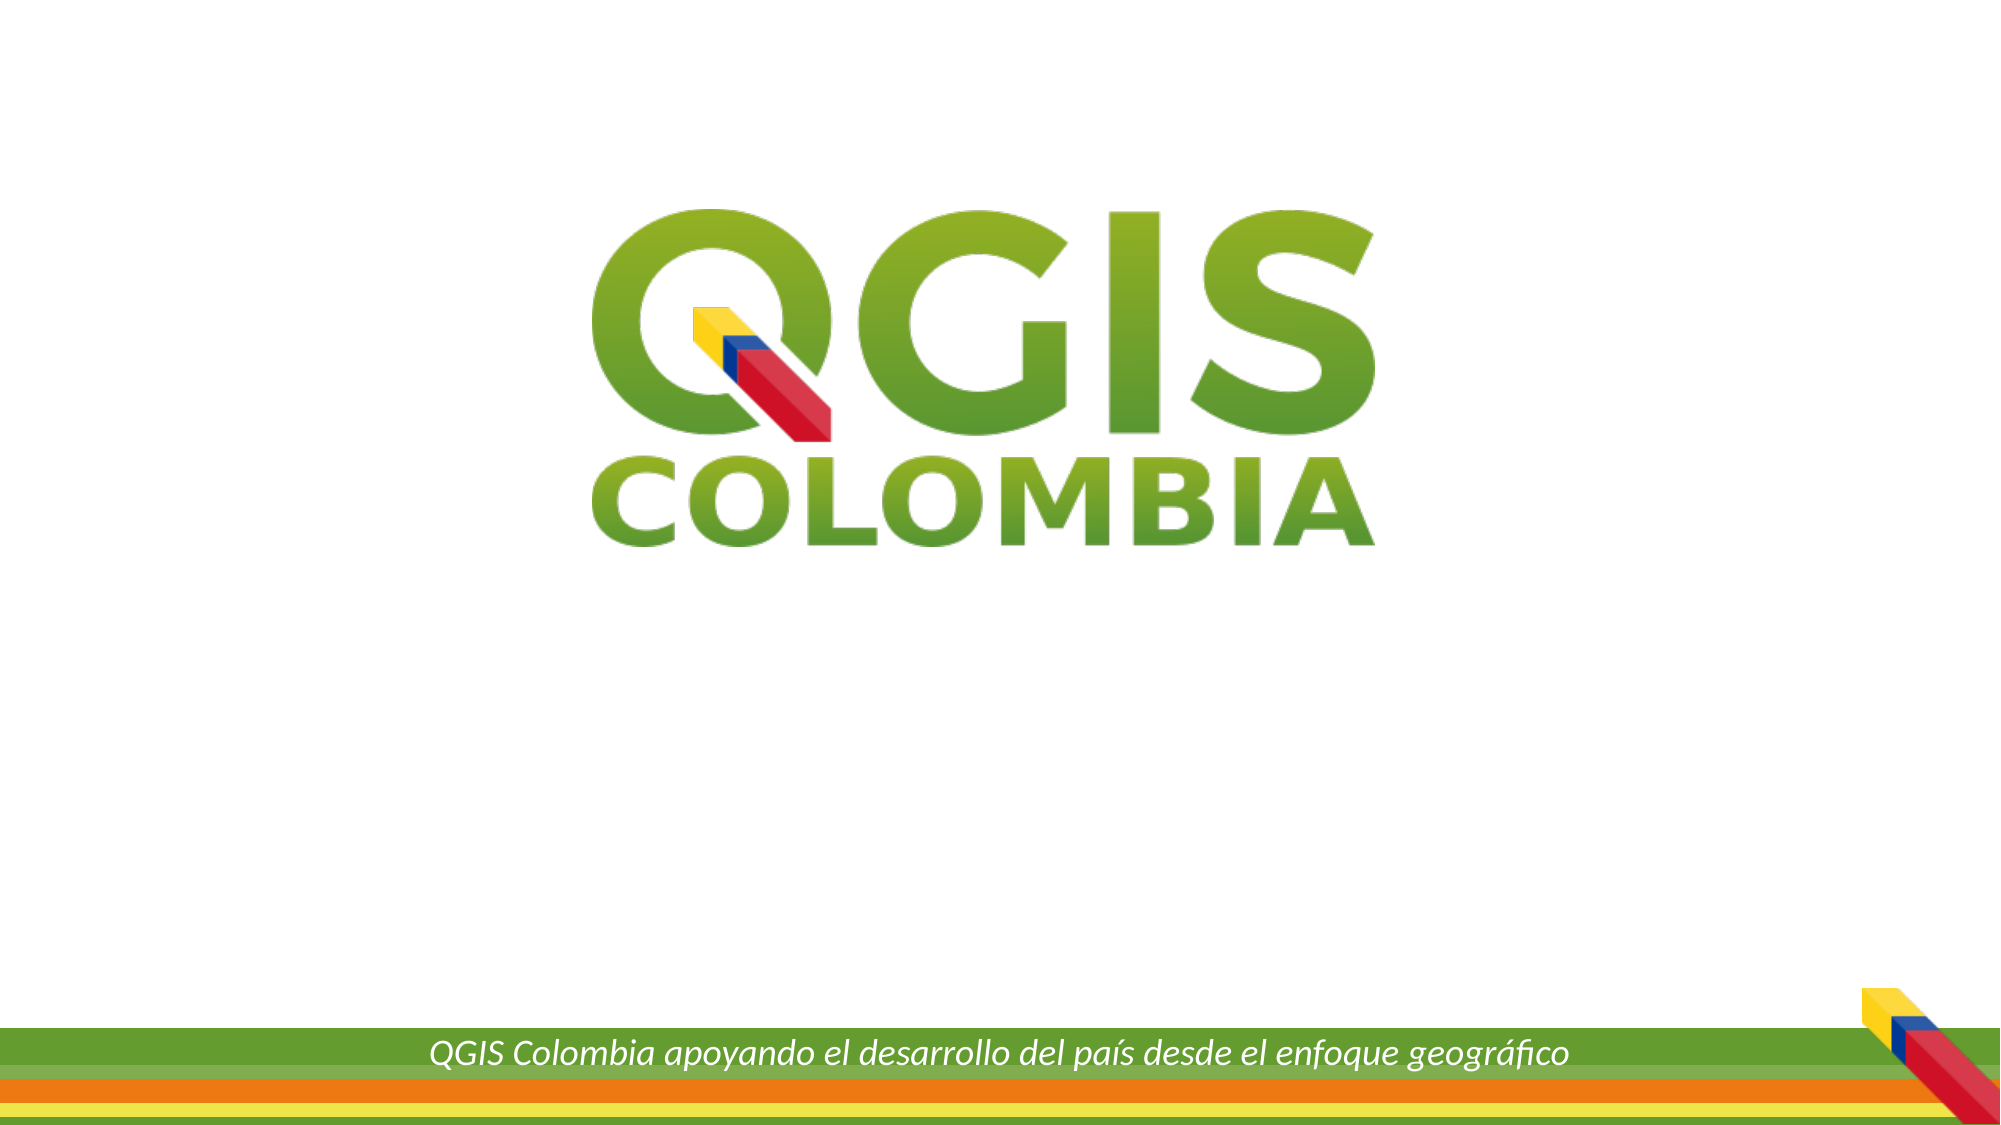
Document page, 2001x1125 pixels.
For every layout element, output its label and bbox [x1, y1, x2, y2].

picture [0, 988, 2000, 1125]
picture [592, 209, 1375, 547]
